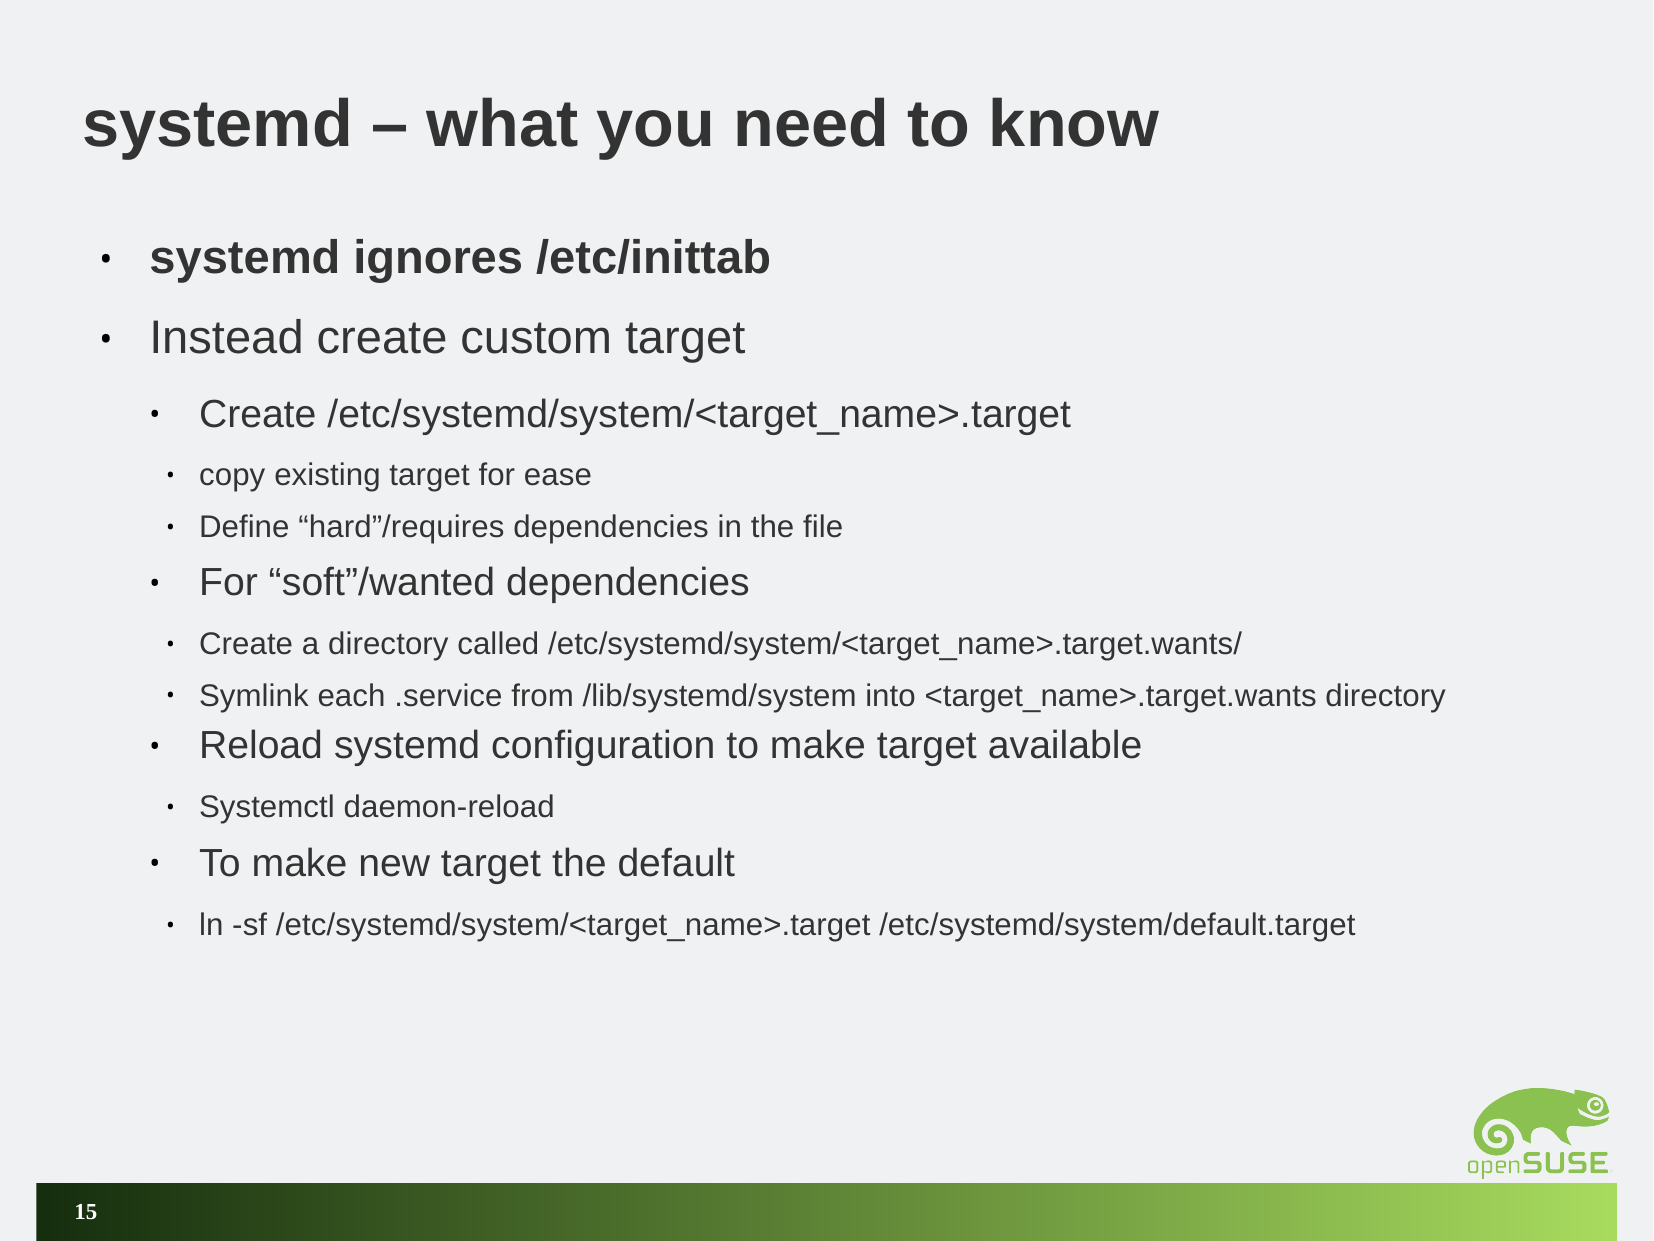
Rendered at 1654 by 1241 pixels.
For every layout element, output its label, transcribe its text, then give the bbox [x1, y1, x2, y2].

picture [0, 0, 1654, 1241]
list systemd ignores /etc/inittab Instead create custom target Create /etc/systemd/system/<target_name>.target copy existing target for ease Define “hard”/requires dependencies in the file For “soft”/wanted dependencies Create a directory called /etc/systemd/system/<target_name>.target.wants/ Symlink each .service from /lib/systemd/system into <target_name>.target.wants directory Reload systemd configuration to make target available Systemctl daemon-reload To make new target the default ln -sf /etc/systemd/system/<target_name>.target /etc/systemd/system/default.target [82, 231, 1571, 951]
title systemd – what you need to know [82, 49, 1571, 198]
